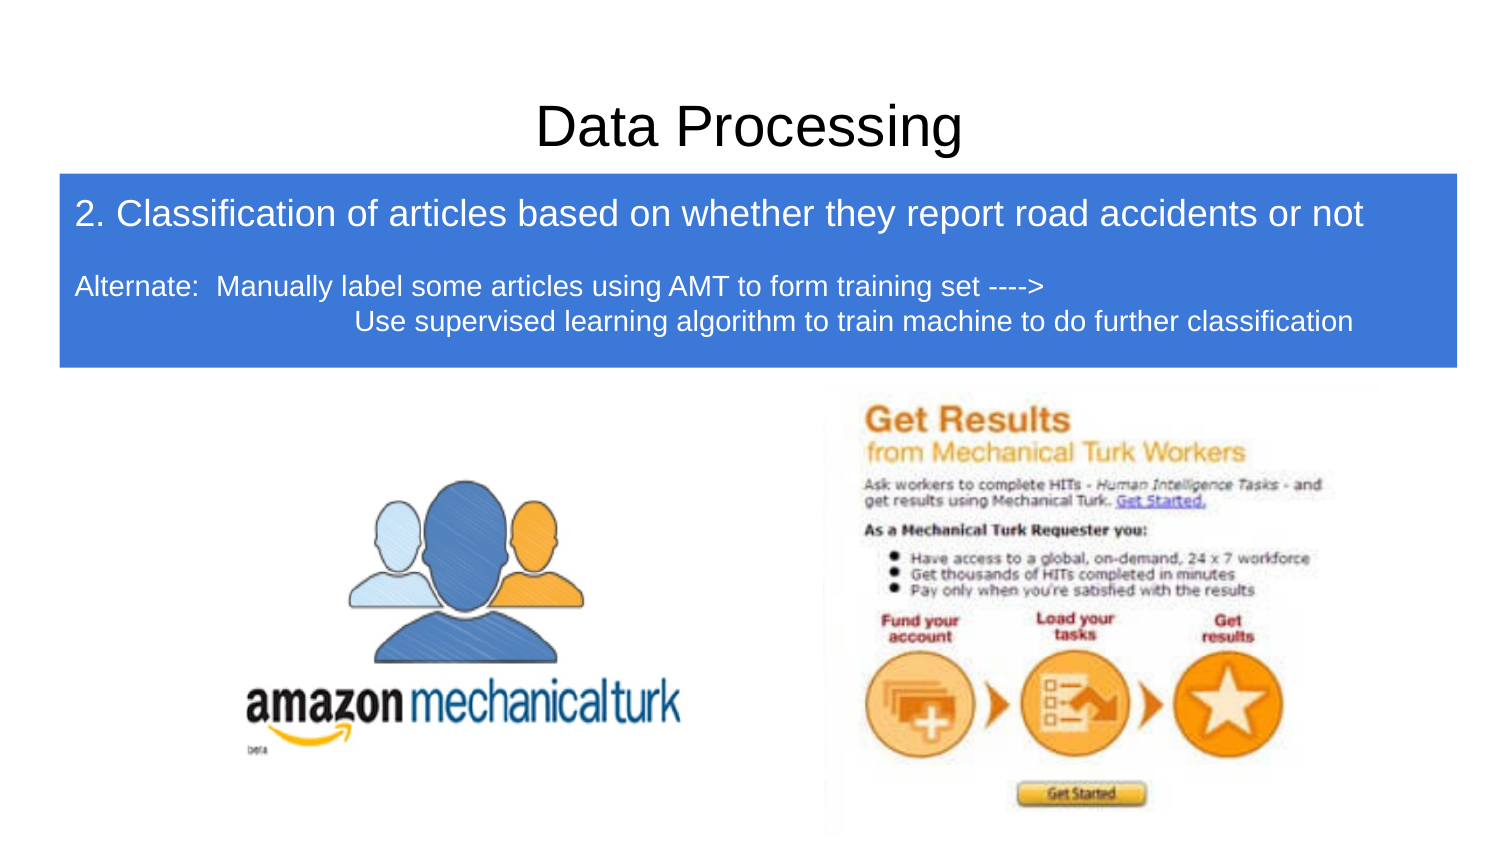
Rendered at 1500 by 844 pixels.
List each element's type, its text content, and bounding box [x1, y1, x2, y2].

list 2. Classification of articles based on whether they report road accidents or not Alternate: Manually label some articles using AMT to form training set ----> Use supervised learning algorithm to train machine to do further classification [59, 173, 1458, 368]
picture [823, 382, 1379, 836]
title Data Processing [51, 72, 1449, 167]
picture [161, 449, 766, 782]
